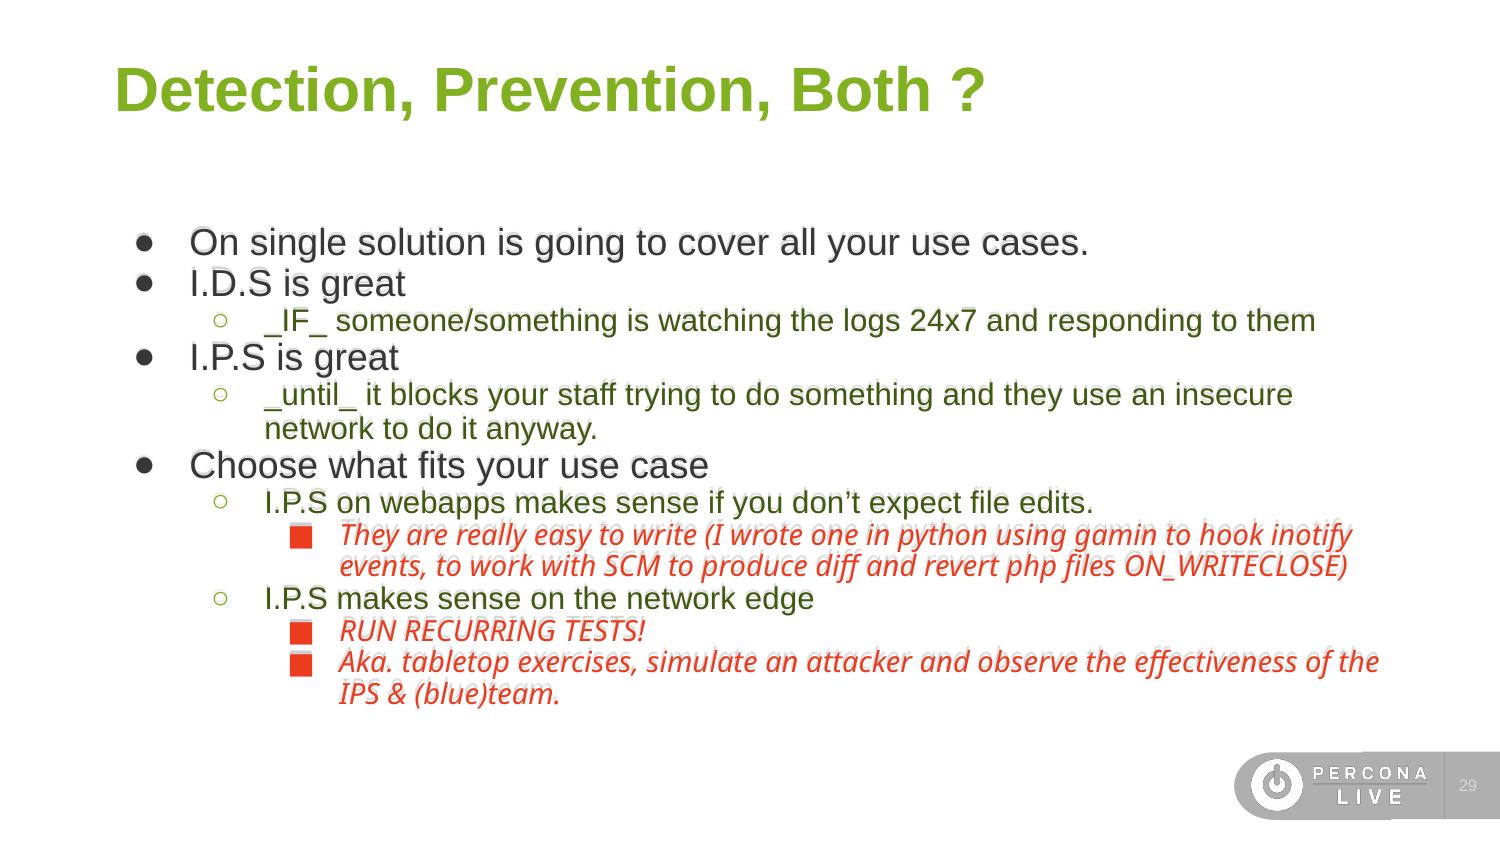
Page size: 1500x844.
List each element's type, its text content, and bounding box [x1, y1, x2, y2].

picture [1251, 759, 1427, 811]
title Detection, Prevention, Both ? [103, 6, 1397, 176]
list On single solution is going to cover all your use cases. I.D.S is great _IF_ someone/something is watching the logs 24x7 and responding to them I.P.S is great _until_ it blocks your staff trying to do something and they use an insecure network to do it anyway. Choose what fits your use case I.P.S on webapps makes sense if you don’t expect file edits. They are really easy to write (I wrote one in python using gamin to hook inotify events, to work with SCM to produce diff and revert php files ON_WRITECLOSE) I.P.S makes sense on the network edge RUN RECURRING TESTS! Aka. tabletop exercises, simulate an attacker and observe the effectiveness of the IPS & (blue)team. [103, 217, 1397, 732]
